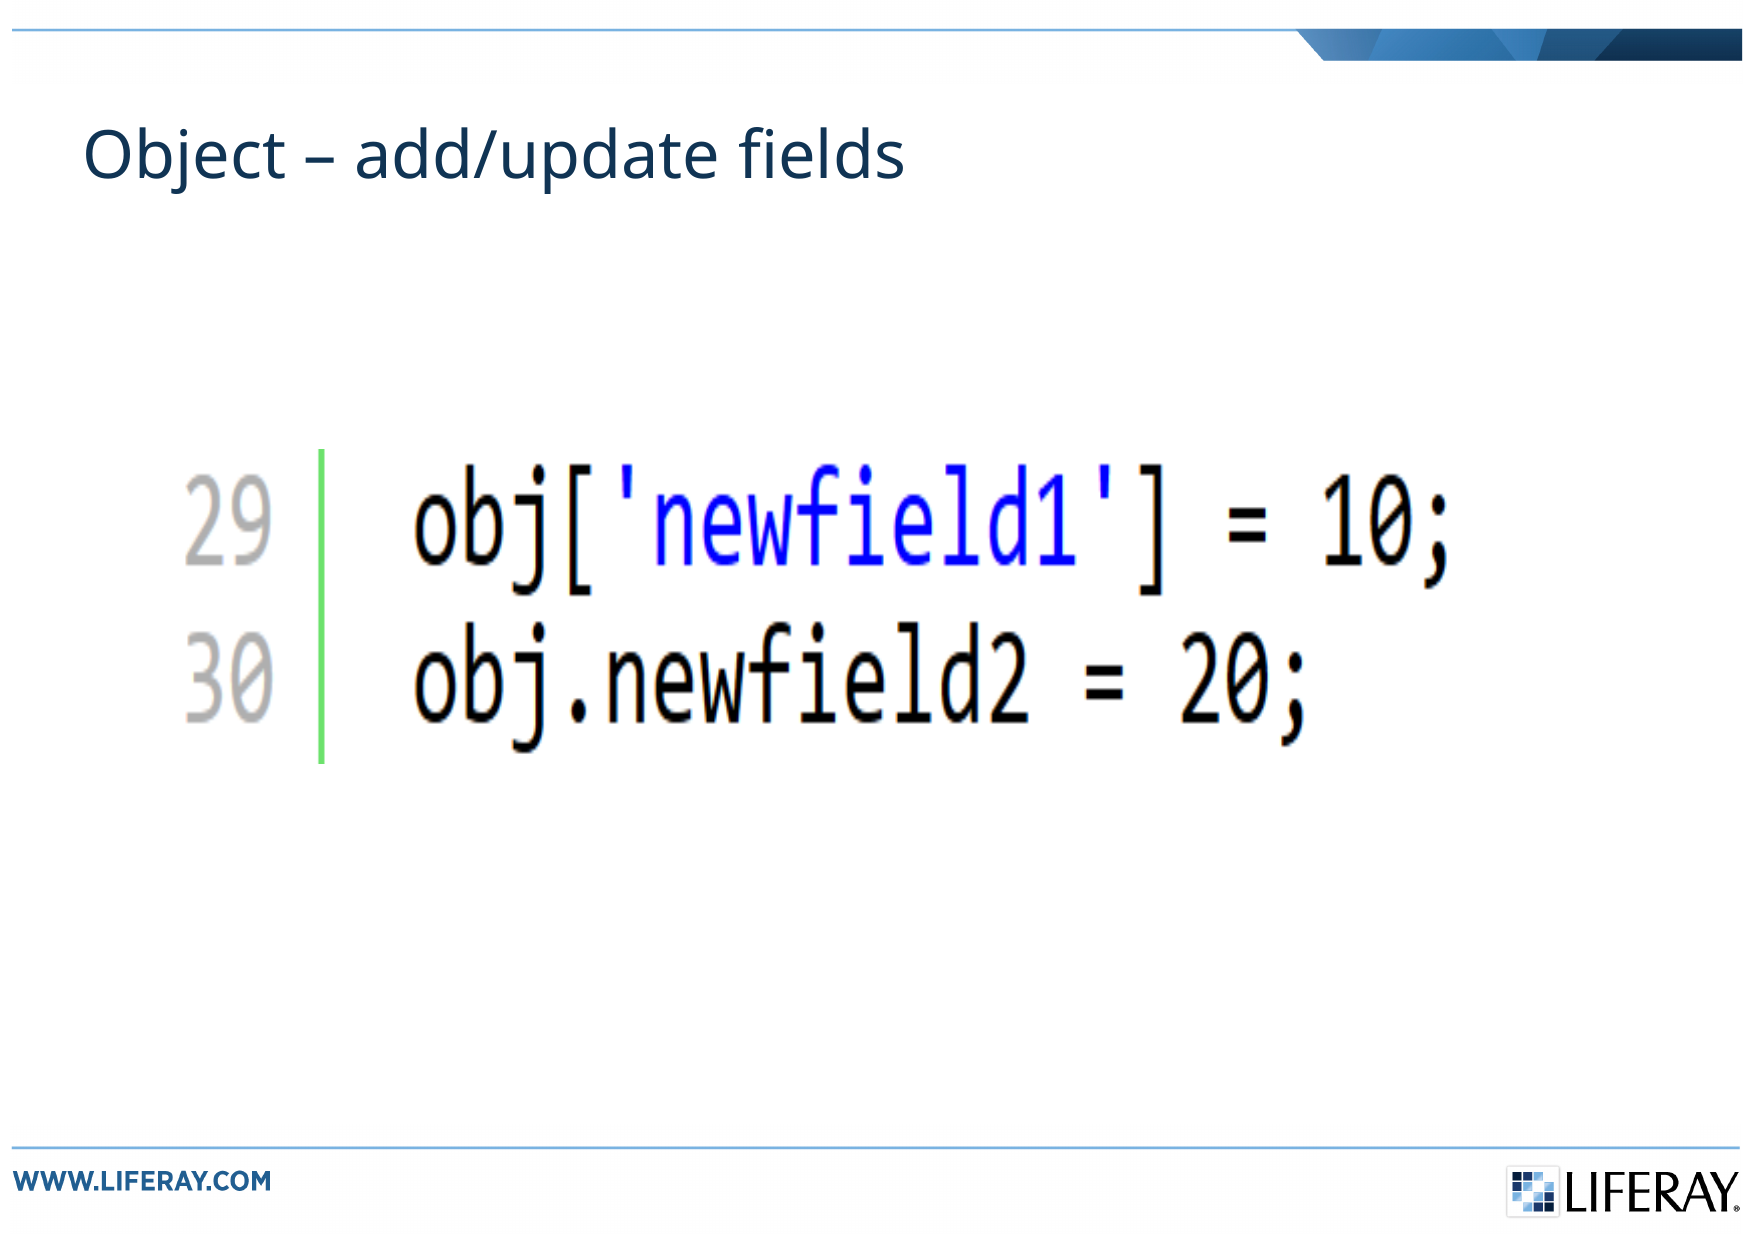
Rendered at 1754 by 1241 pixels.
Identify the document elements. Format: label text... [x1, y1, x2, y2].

picture [12, 0, 1743, 84]
title Object – add/update fields [82, 49, 1571, 257]
picture [150, 449, 1463, 764]
picture [10, 1124, 1741, 1234]
